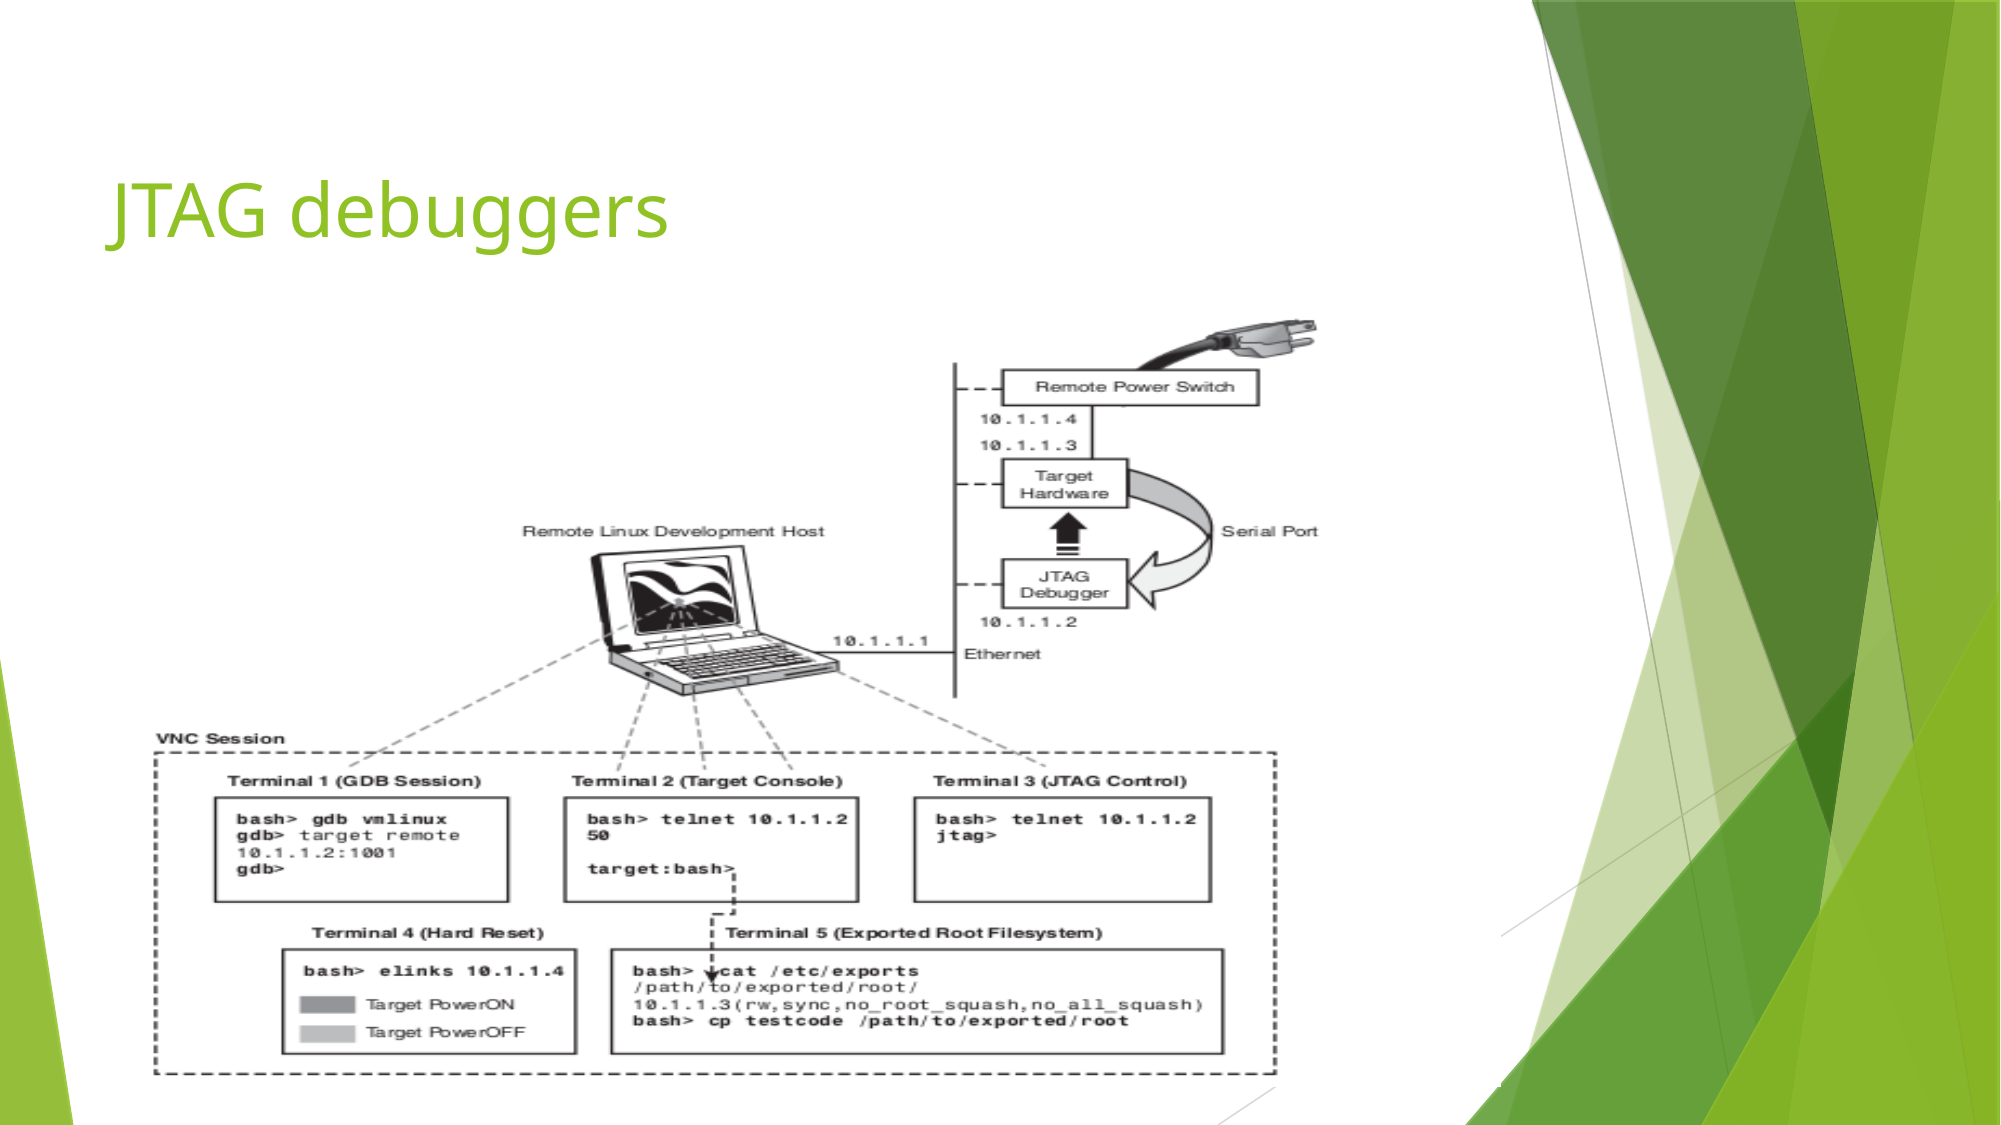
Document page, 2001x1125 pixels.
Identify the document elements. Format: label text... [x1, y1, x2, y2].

picture [137, 262, 1501, 1087]
title JTAG debuggers [111, 99, 1522, 317]
